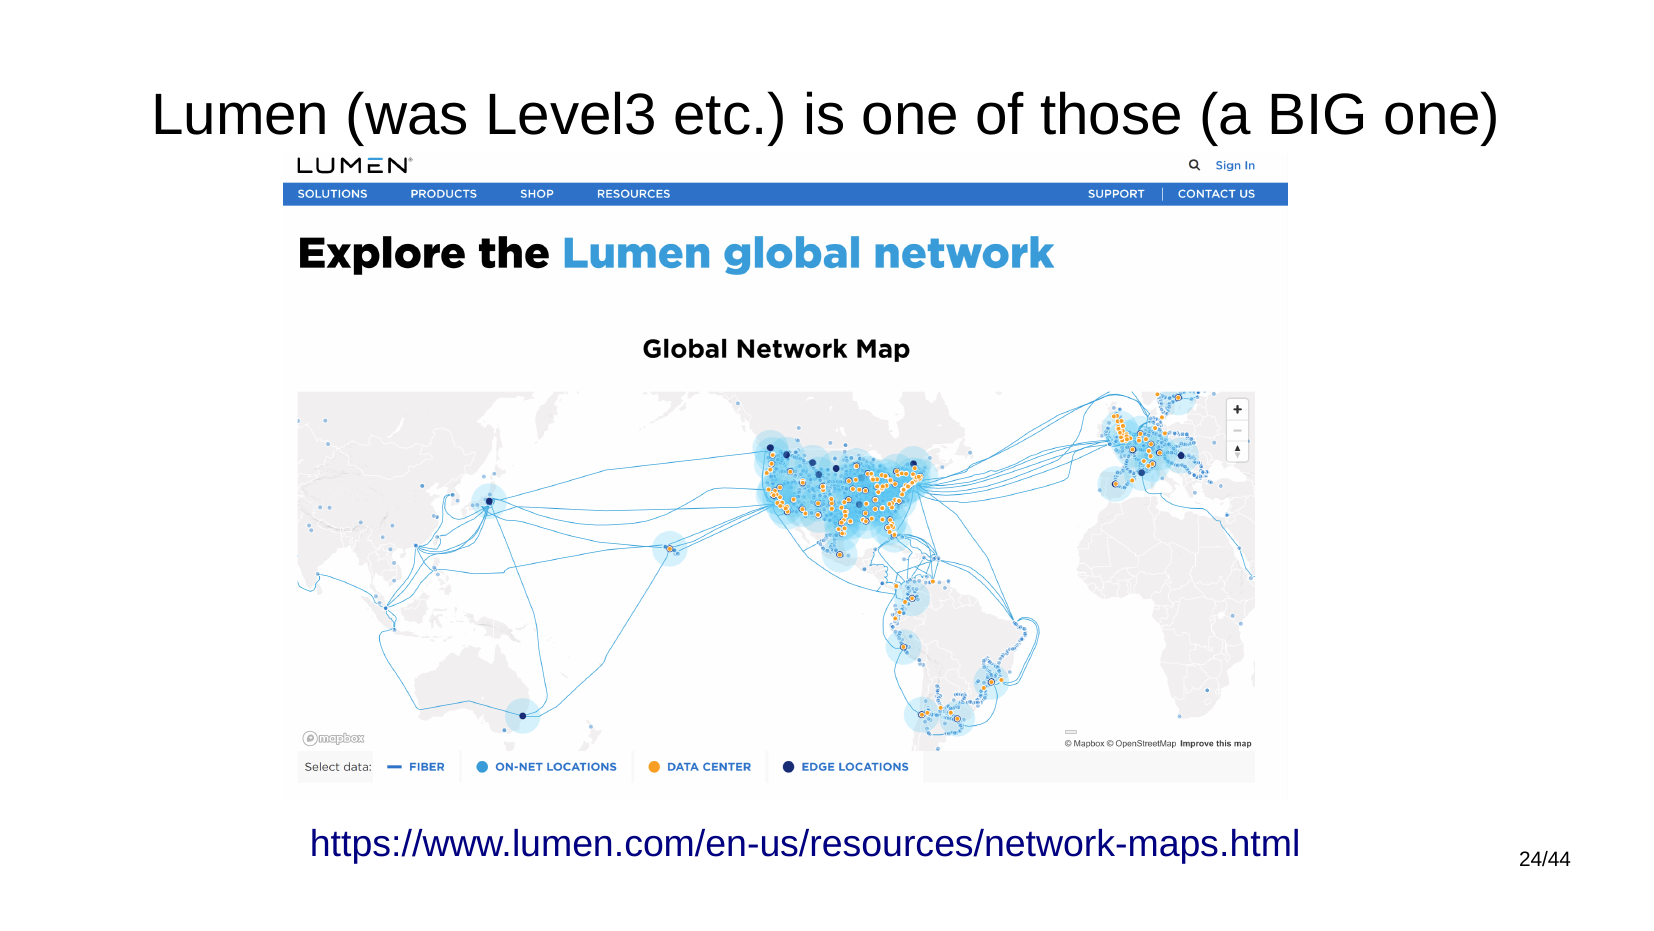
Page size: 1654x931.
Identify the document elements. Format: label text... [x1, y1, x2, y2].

picture [283, 153, 1288, 800]
title Lumen (was Level3 etc.) is one of those (a BIG one) [82, 37, 1571, 193]
text_box https://www.lumen.com/en-us/resources/network-maps.html [295, 814, 1316, 872]
